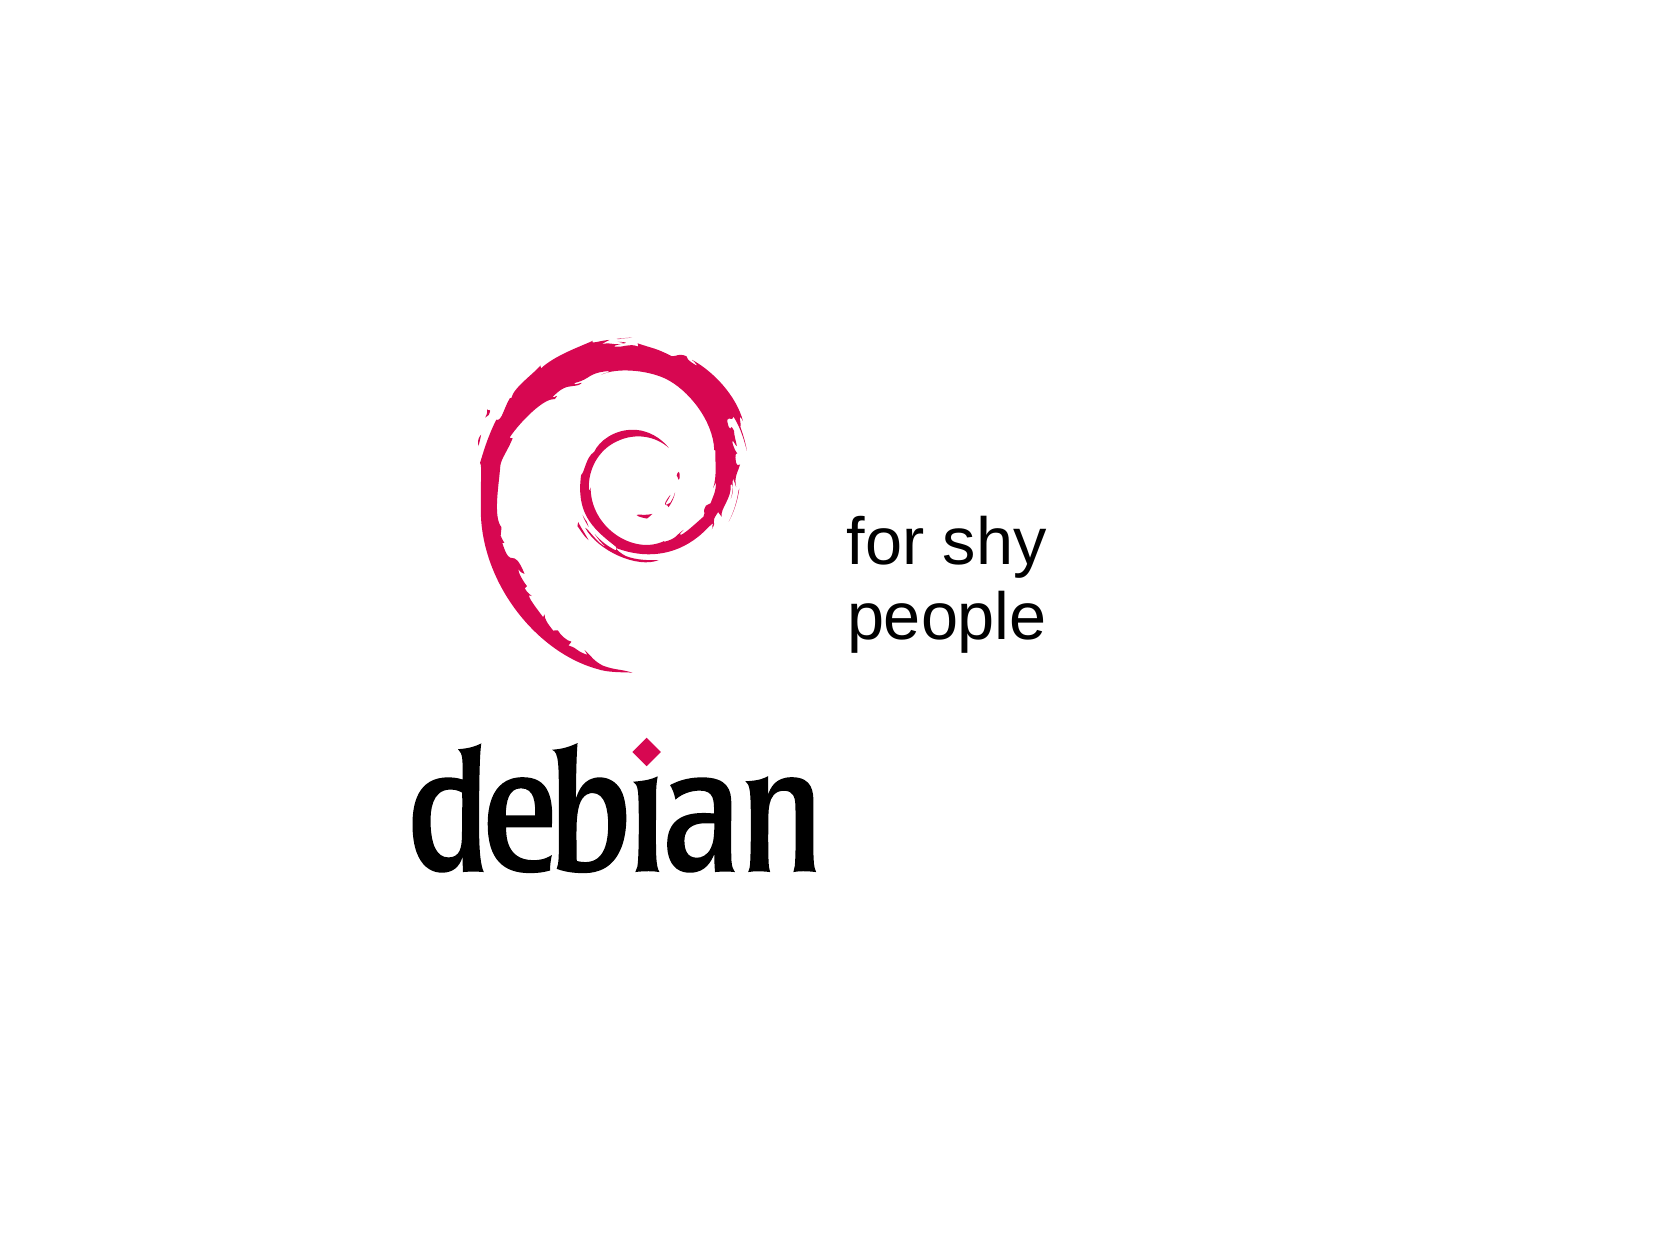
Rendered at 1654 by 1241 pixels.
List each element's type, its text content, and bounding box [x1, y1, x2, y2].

subtitle for shy people [82, 49, 1571, 1109]
picture [412, 337, 817, 874]
